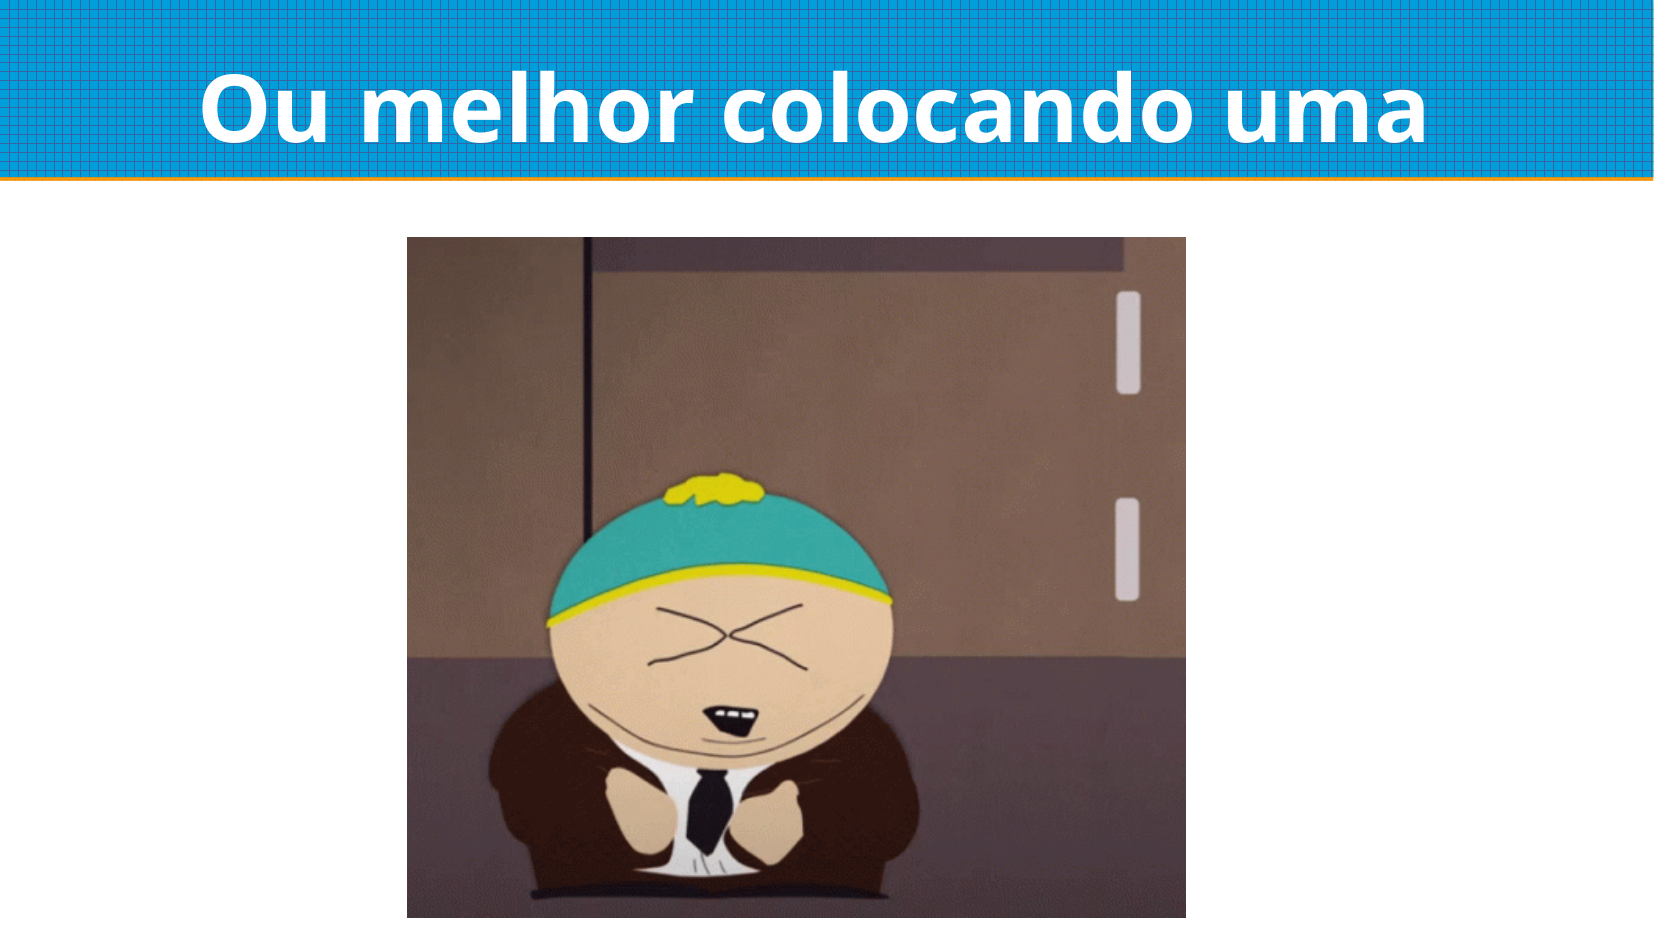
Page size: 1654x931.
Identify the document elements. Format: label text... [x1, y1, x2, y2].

title Ou melhor colocando uma [82, 14, 1571, 171]
picture [407, 237, 1186, 918]
